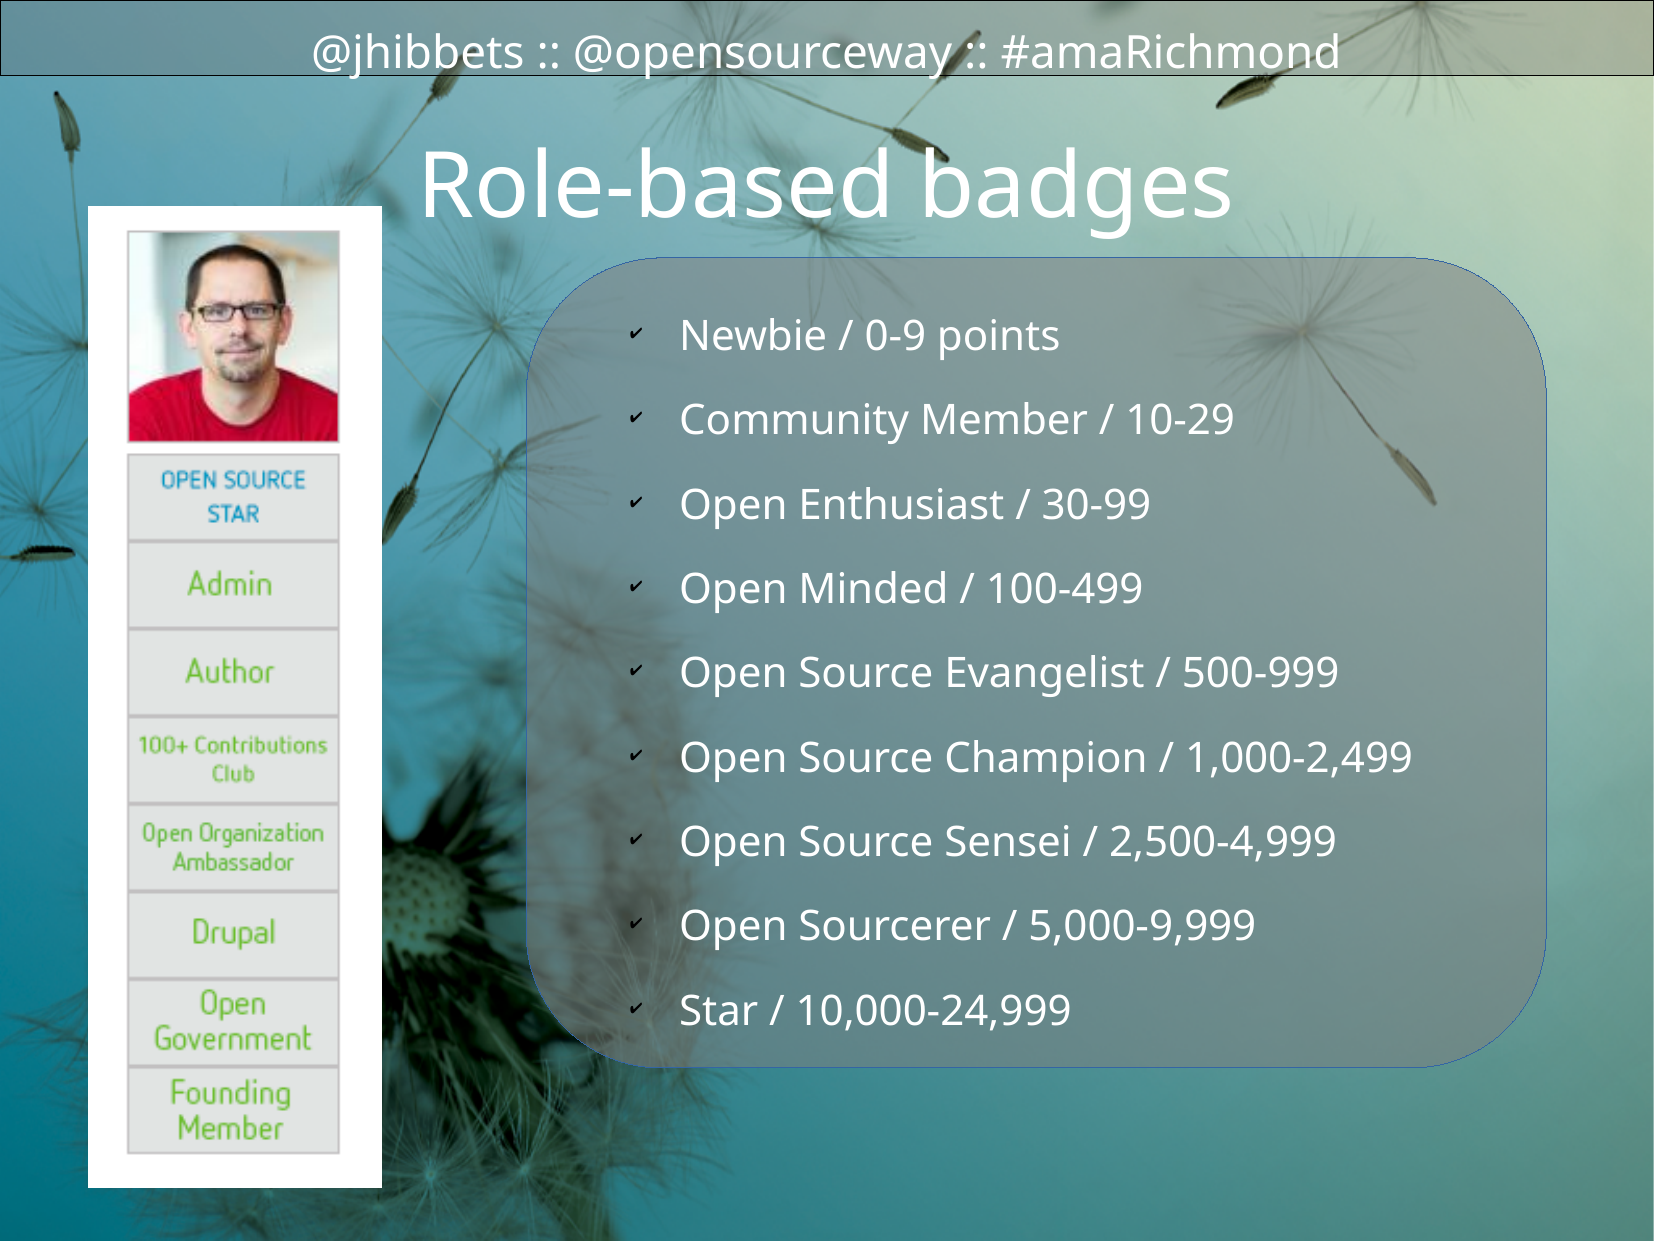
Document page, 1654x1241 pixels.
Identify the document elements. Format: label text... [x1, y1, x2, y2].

title Role-based badges [82, 78, 1571, 287]
picture [0, 76, 1654, 1241]
text_box [526, 257, 1547, 1068]
list Newbie / 0-9 points Community Member / 10-29 Open Enthusiast / 30-99 Open Minded / 100-499 Open Source Evangelist / 500-999 Open Source Champion / 1,000-2,499 Open Source Sensei / 2,500-4,999 Open Sourcerer / 5,000-9,999 Star / 10,000-24,999 [613, 305, 1461, 1038]
